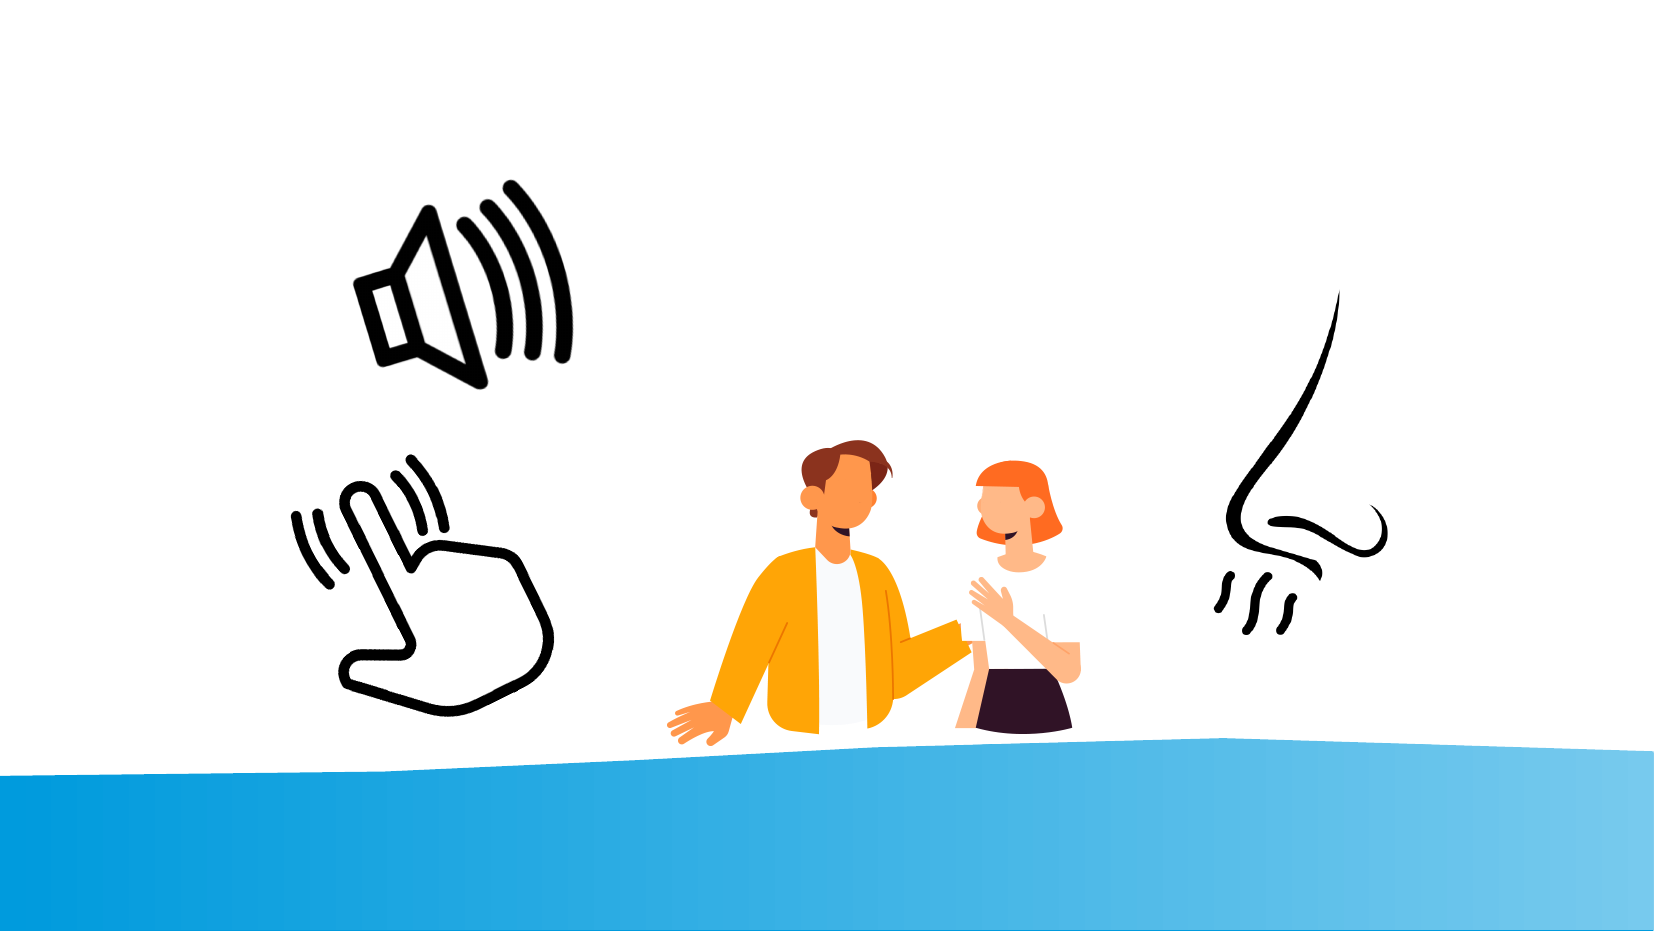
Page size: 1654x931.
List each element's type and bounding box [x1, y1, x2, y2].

picture [324, 159, 604, 429]
picture [649, 328, 1139, 783]
picture [244, 421, 591, 768]
picture [1213, 289, 1388, 635]
